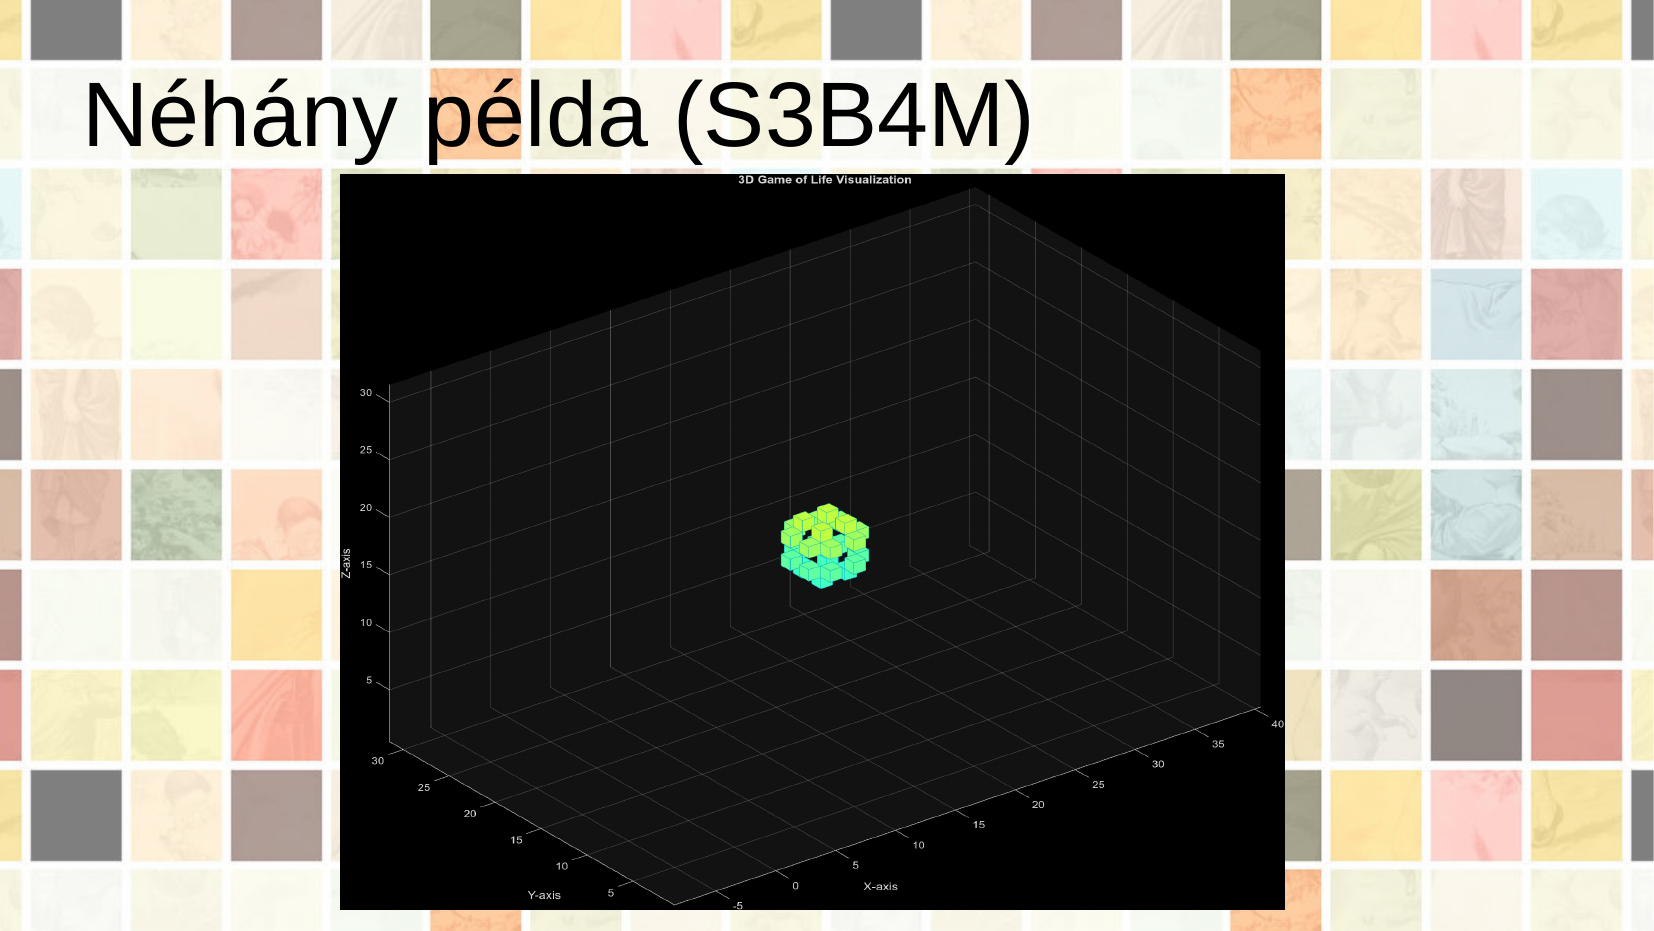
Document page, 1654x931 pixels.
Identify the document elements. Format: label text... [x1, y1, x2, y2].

title Néhány példa (S3B4M) [82, 37, 1571, 193]
picture [340, 174, 1285, 911]
